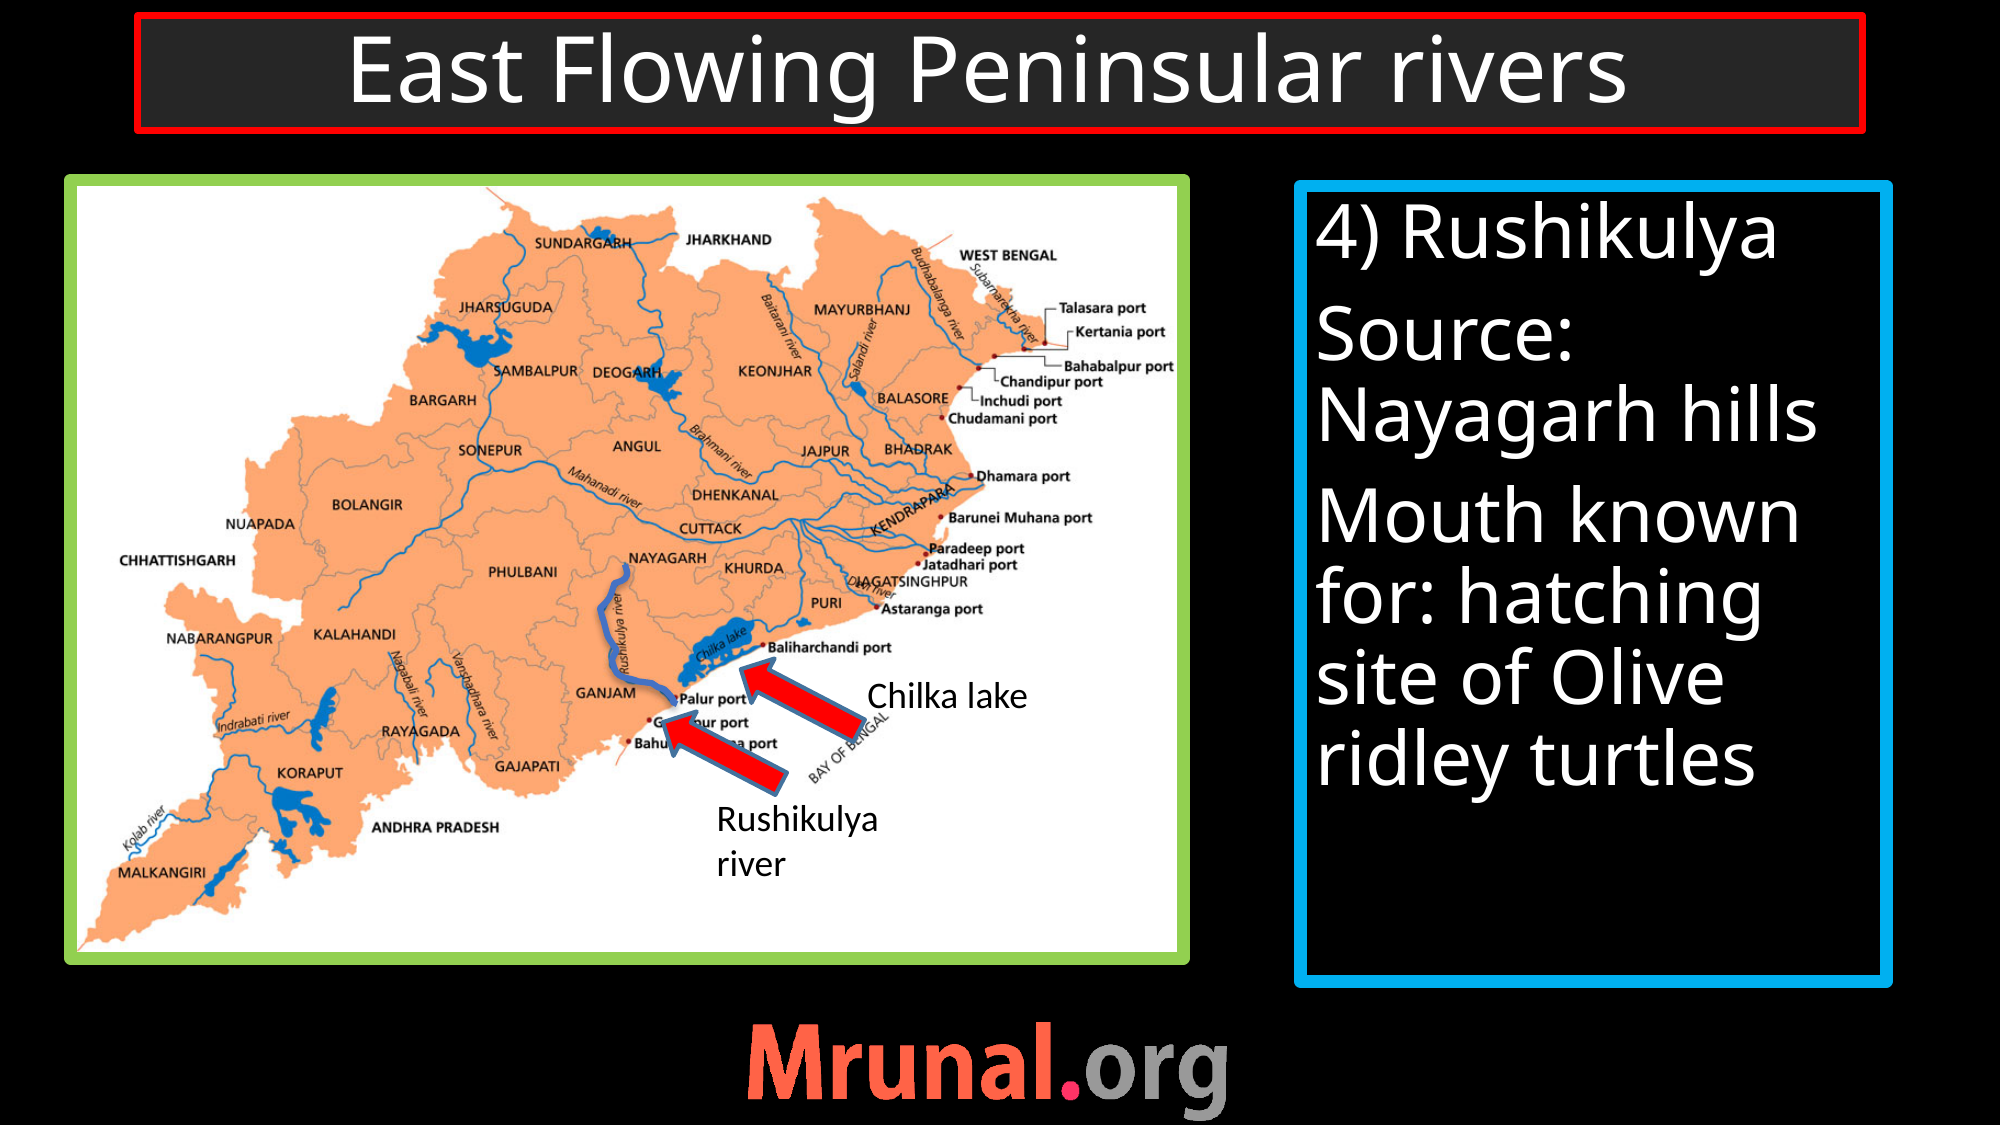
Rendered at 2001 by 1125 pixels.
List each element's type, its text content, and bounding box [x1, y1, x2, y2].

text_box [662, 711, 787, 786]
text_box [740, 658, 863, 742]
title East Flowing Peninsular rivers [137, 15, 1863, 131]
picture [741, 1005, 1230, 1125]
text_box Rushikulya river [701, 786, 947, 892]
list 4) Rushikulya Source: Nayagarh hills Mouth known for: hatching site of Olive ridley turtles [1300, 186, 1887, 982]
text_box Chilka lake [852, 664, 1124, 724]
picture [76, 186, 1178, 953]
